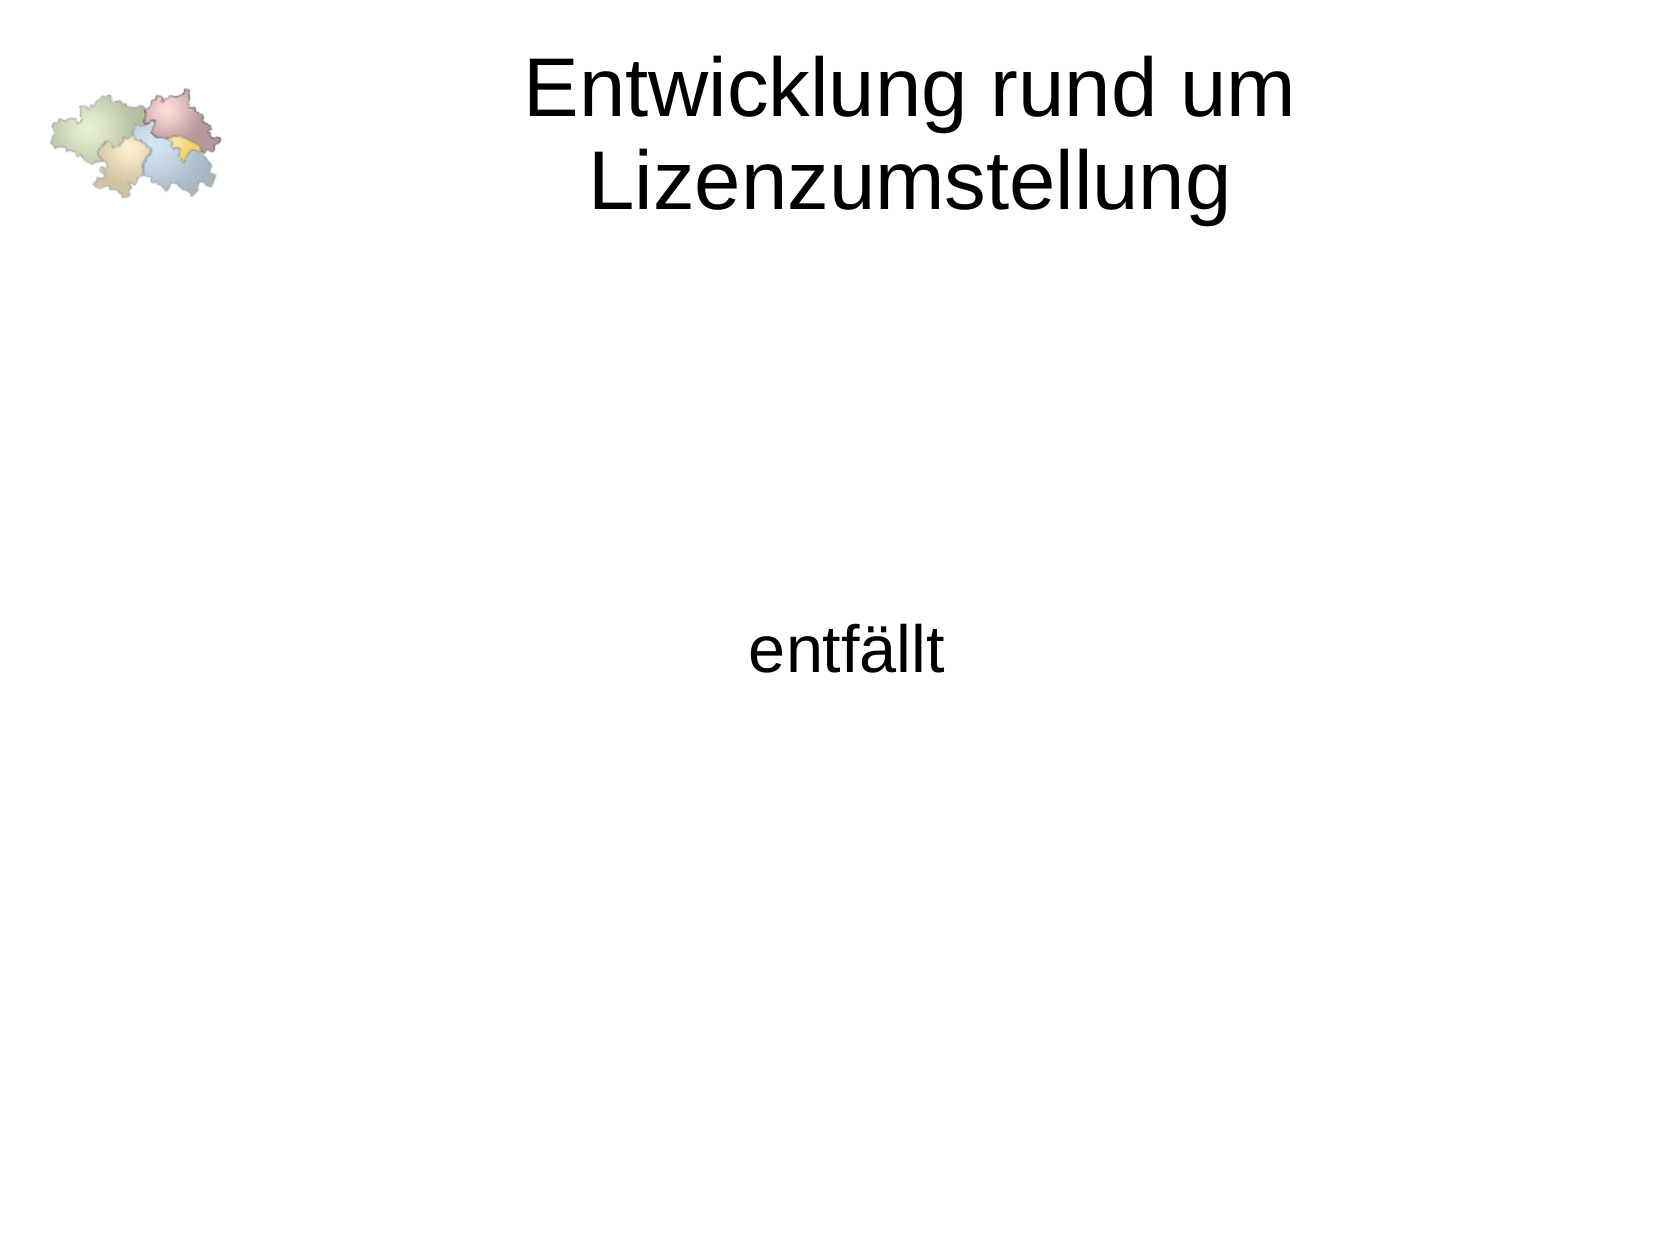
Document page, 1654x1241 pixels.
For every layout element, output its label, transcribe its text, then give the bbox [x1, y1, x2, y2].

subtitle entfällt [82, 290, 1571, 1010]
title Entwicklung rund um Lizenzumstellung [249, 41, 1571, 265]
picture [11, 68, 249, 225]
